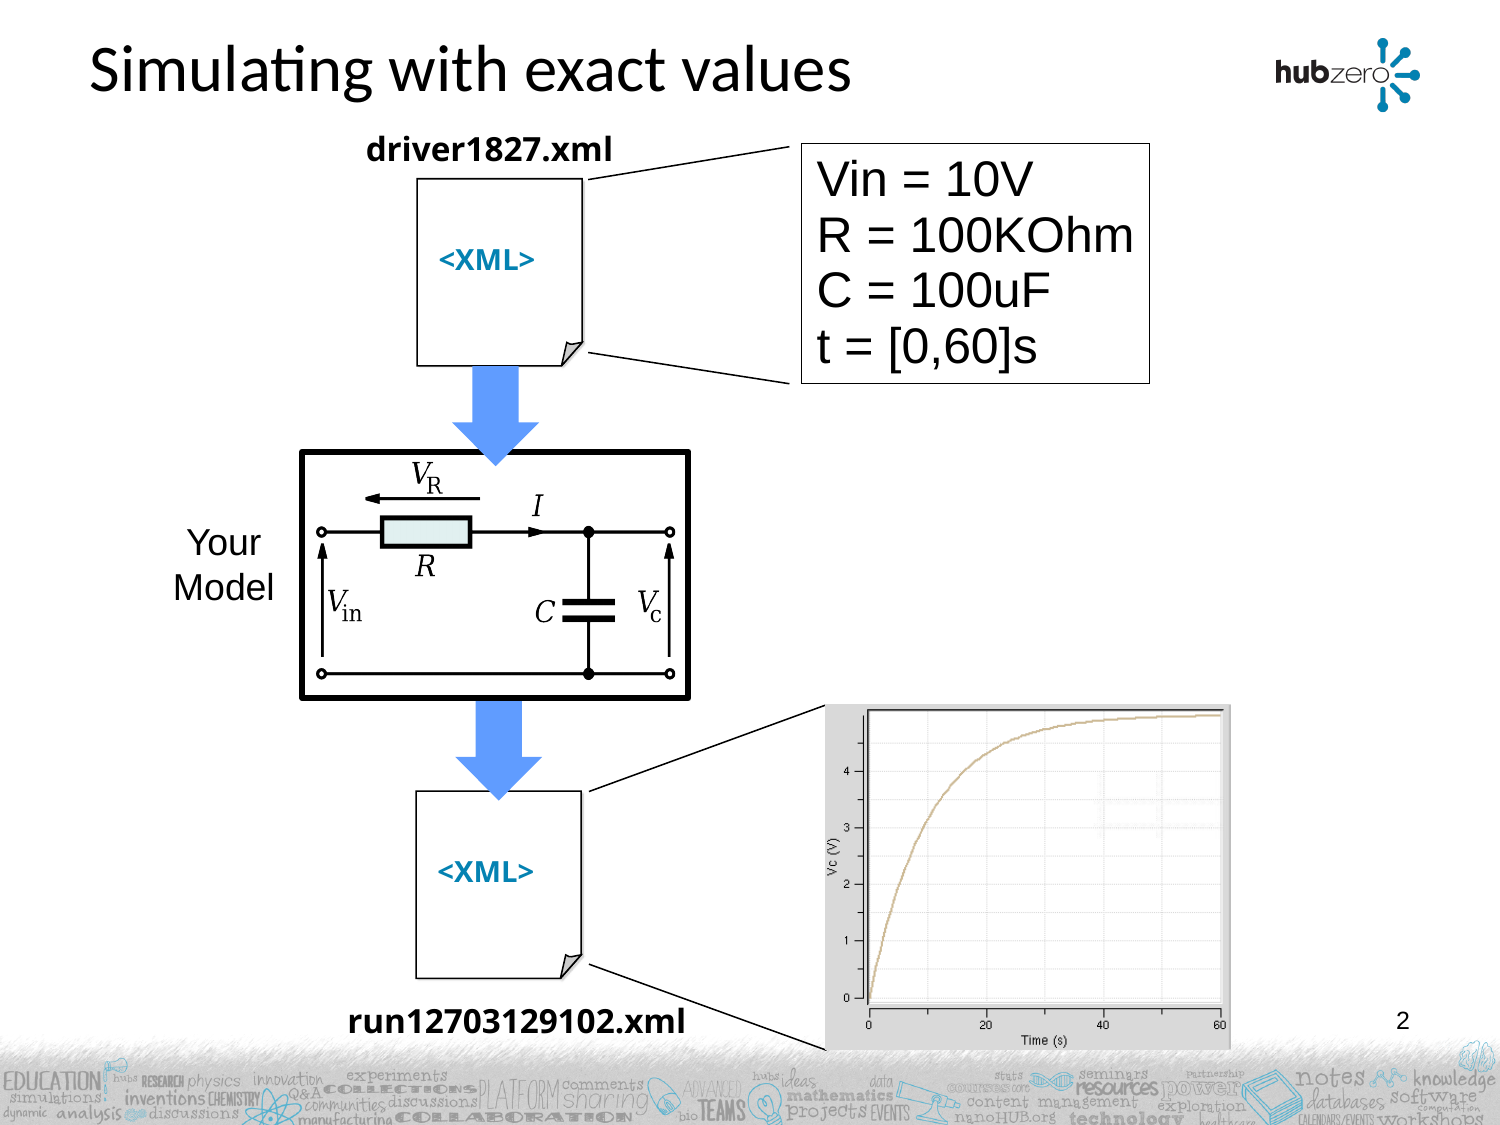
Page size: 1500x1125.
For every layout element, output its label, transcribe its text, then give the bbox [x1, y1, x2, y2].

text_box driver1827.xml [315, 120, 629, 177]
text_box <XML> [423, 233, 551, 284]
text_box Vin = 10V R = 100KOhm C = 100uF t = [0,60]s [801, 143, 1150, 384]
text_box [416, 701, 582, 979]
text_box <number> [1231, 989, 1425, 1050]
picture [0, 704, 1500, 1125]
picture [1272, 35, 1423, 115]
text_box run12703129102.xml [297, 992, 702, 1049]
text_box <XML> [422, 845, 550, 897]
text_box Your Model [122, 509, 290, 616]
text_box [417, 178, 583, 467]
picture [305, 457, 685, 690]
text_box Simulating with exact values [75, 12, 1249, 118]
